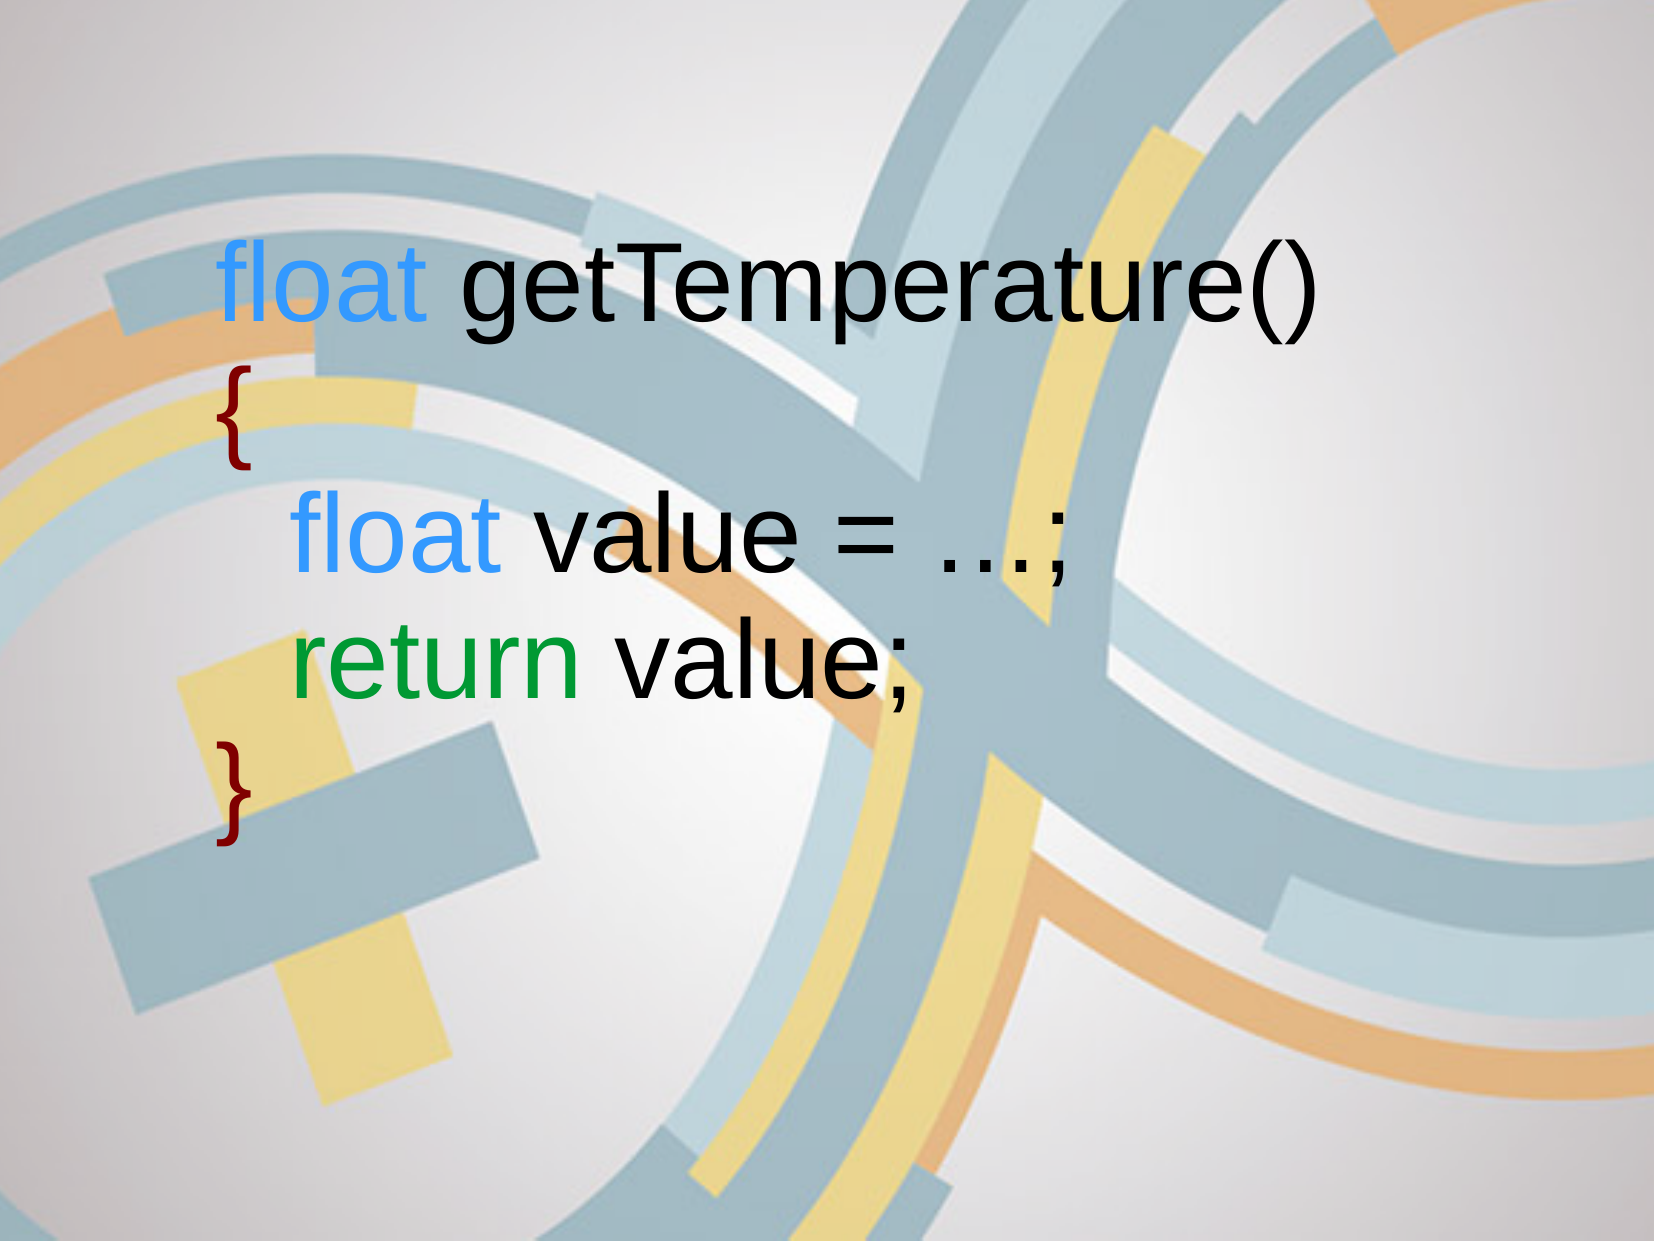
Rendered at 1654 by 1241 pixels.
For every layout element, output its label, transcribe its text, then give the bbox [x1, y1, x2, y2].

text_box float getTemperature() { float value = …; return value; } [200, 212, 1524, 855]
picture [0, 0, 1654, 1241]
